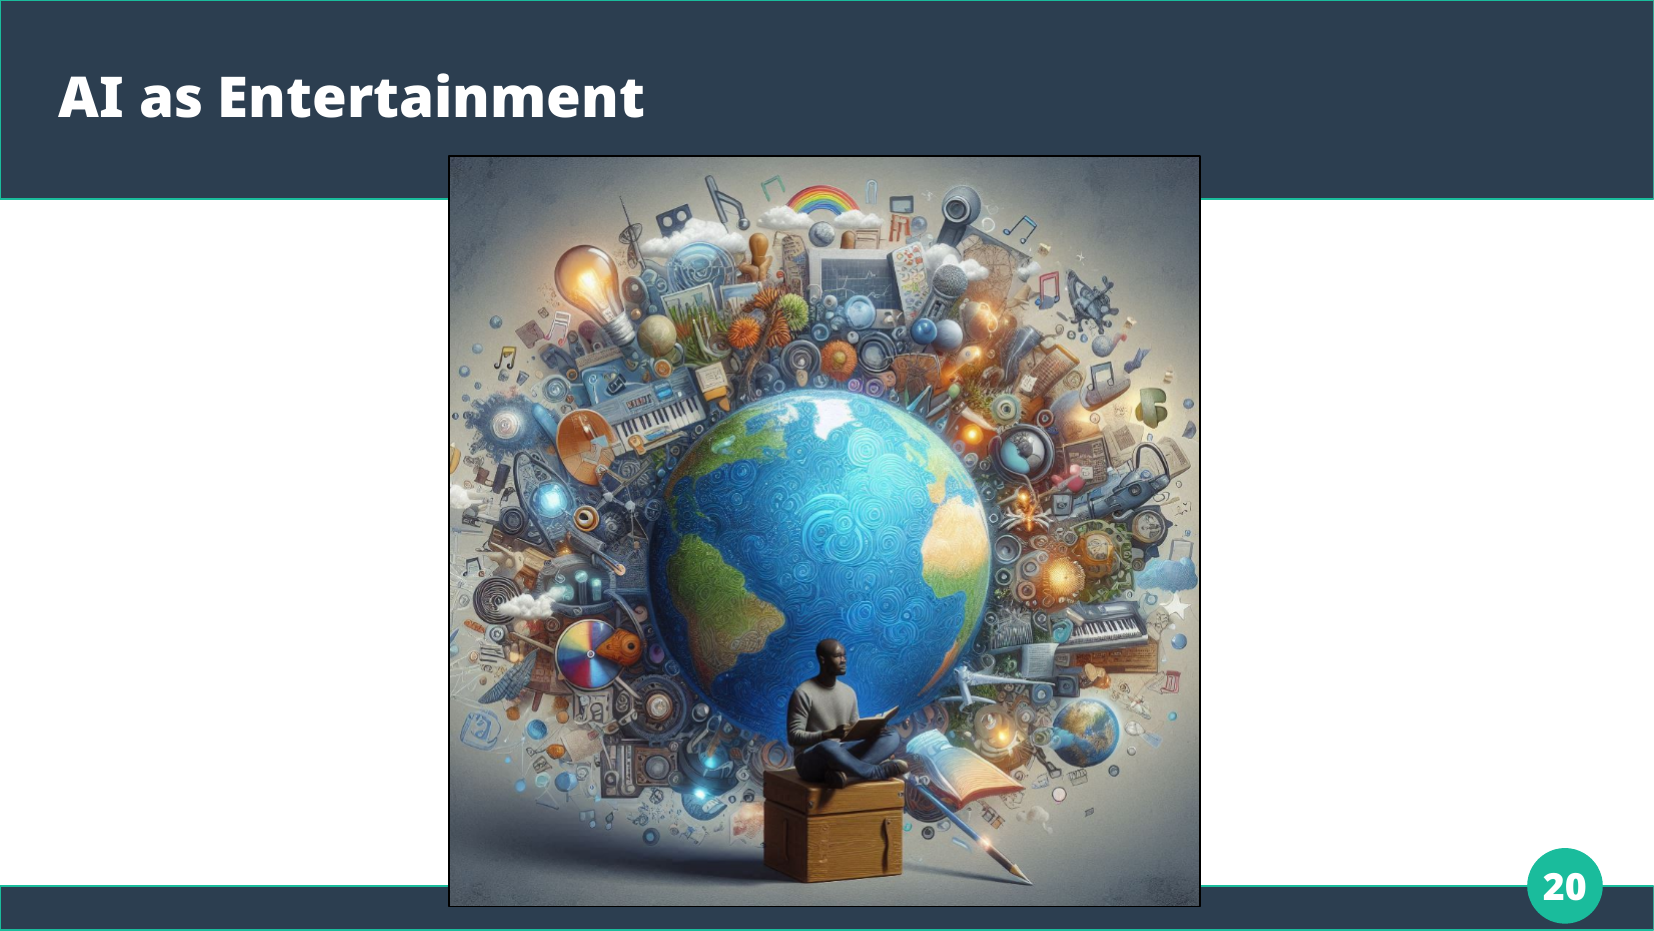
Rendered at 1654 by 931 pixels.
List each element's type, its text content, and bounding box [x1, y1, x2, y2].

title AI as Entertainment [59, 37, 1595, 156]
picture [450, 156, 1199, 906]
